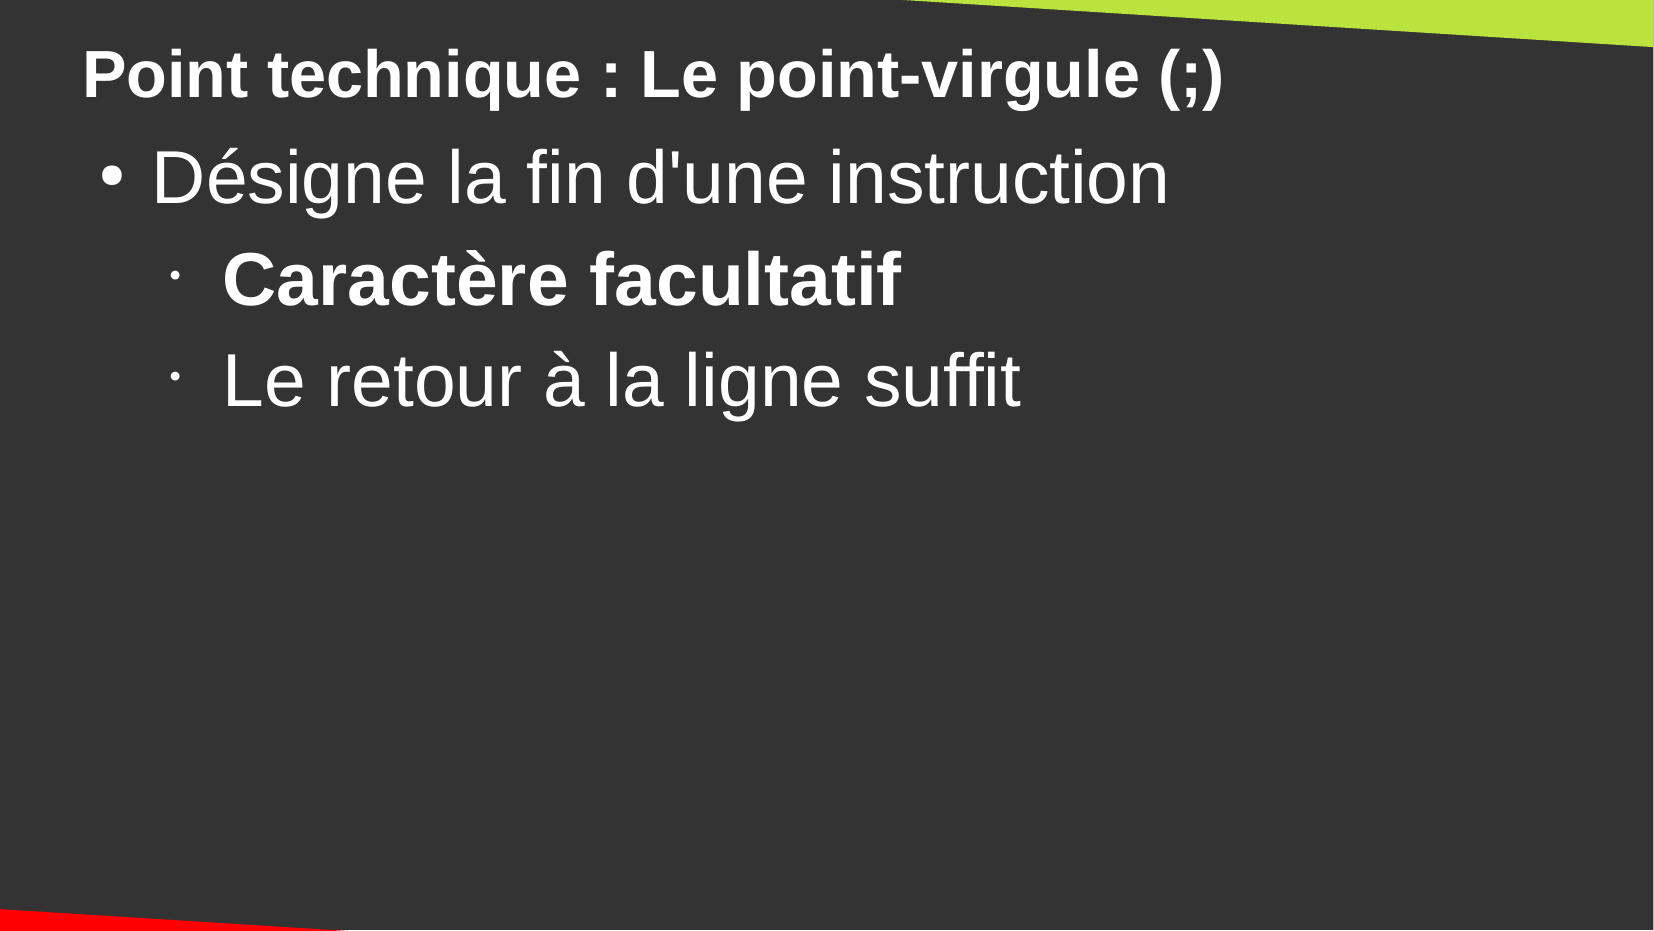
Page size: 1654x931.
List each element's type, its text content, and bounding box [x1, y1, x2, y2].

title Point technique : Le point-virgule (;) [82, 37, 1571, 114]
list Désigne la fin d'une instruction Caractère facultatif Le retour à la ligne suffit [80, 135, 1620, 544]
text_box [903, 0, 1654, 48]
text_box [0, 909, 349, 931]
